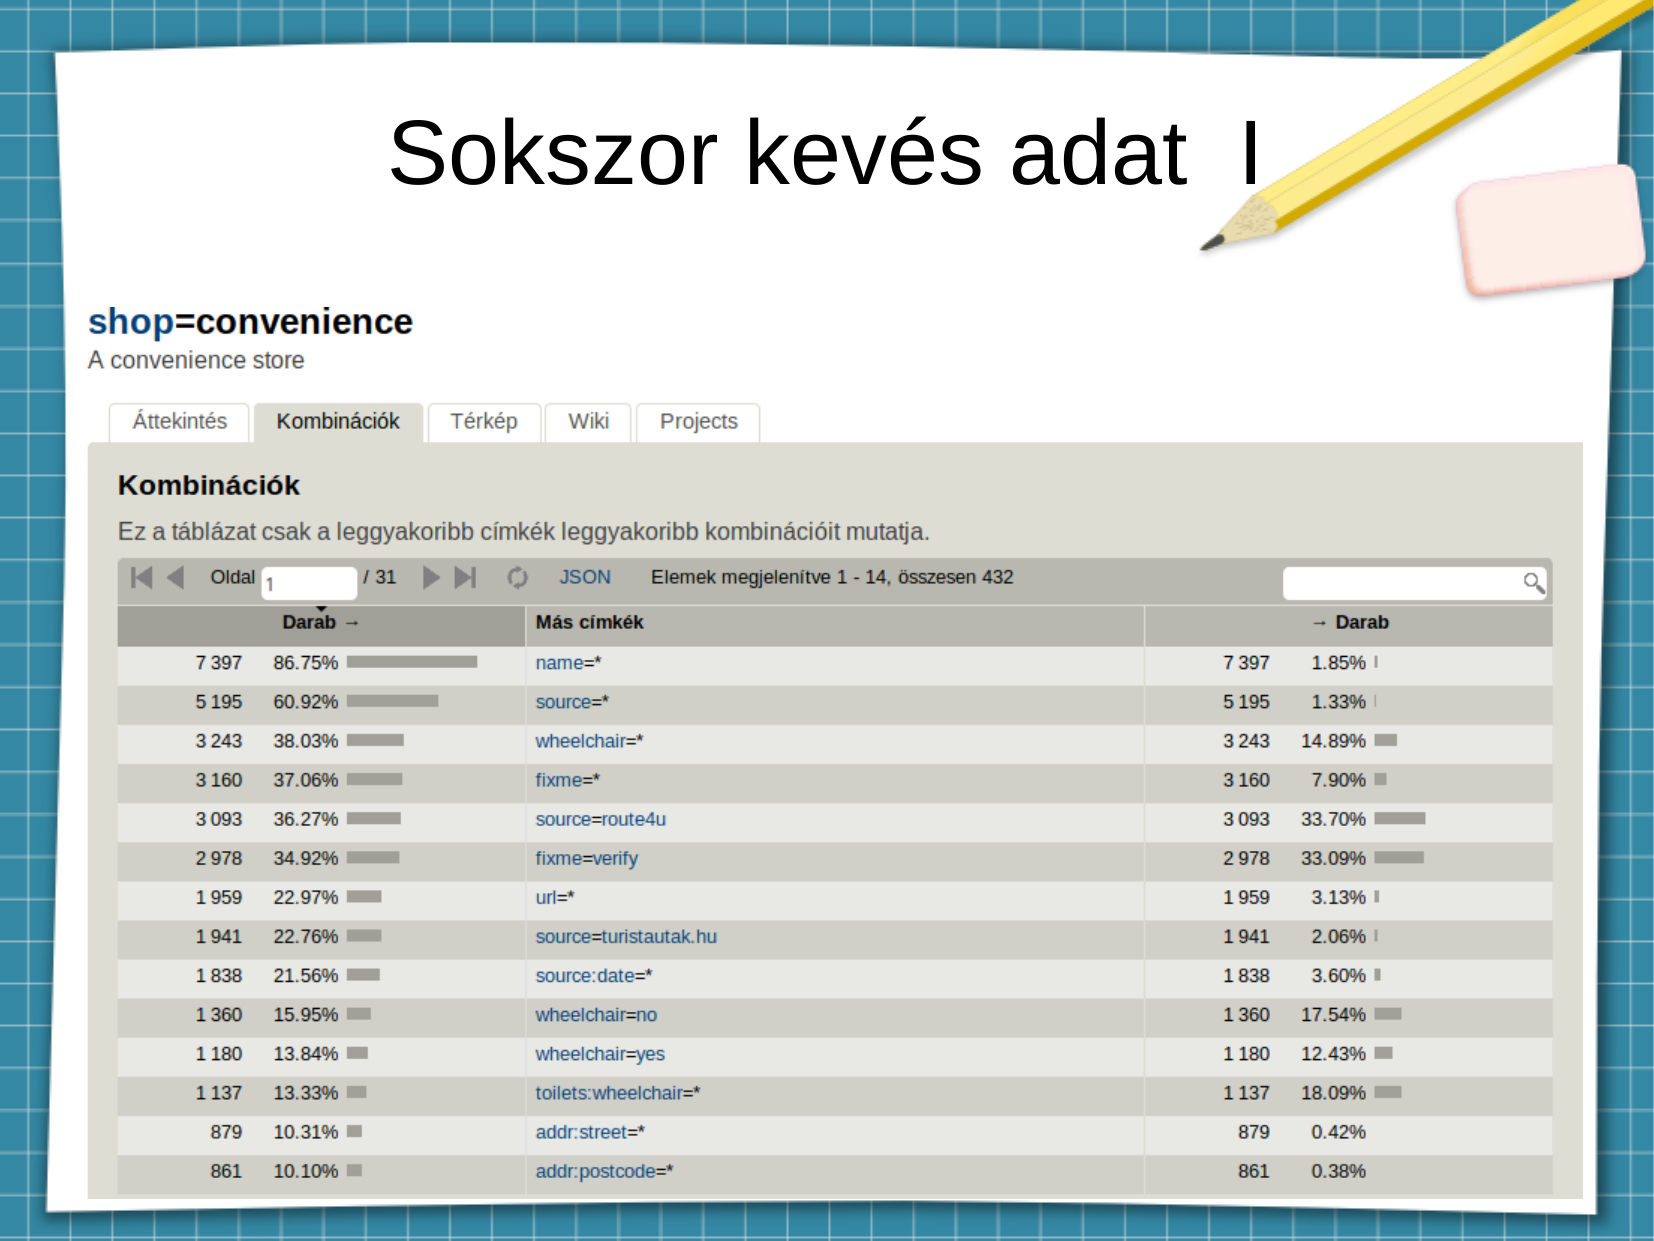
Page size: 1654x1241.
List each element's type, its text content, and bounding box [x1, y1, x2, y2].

picture [0, 0, 1654, 1241]
title Sokszor kevés adat I [82, 49, 1571, 257]
